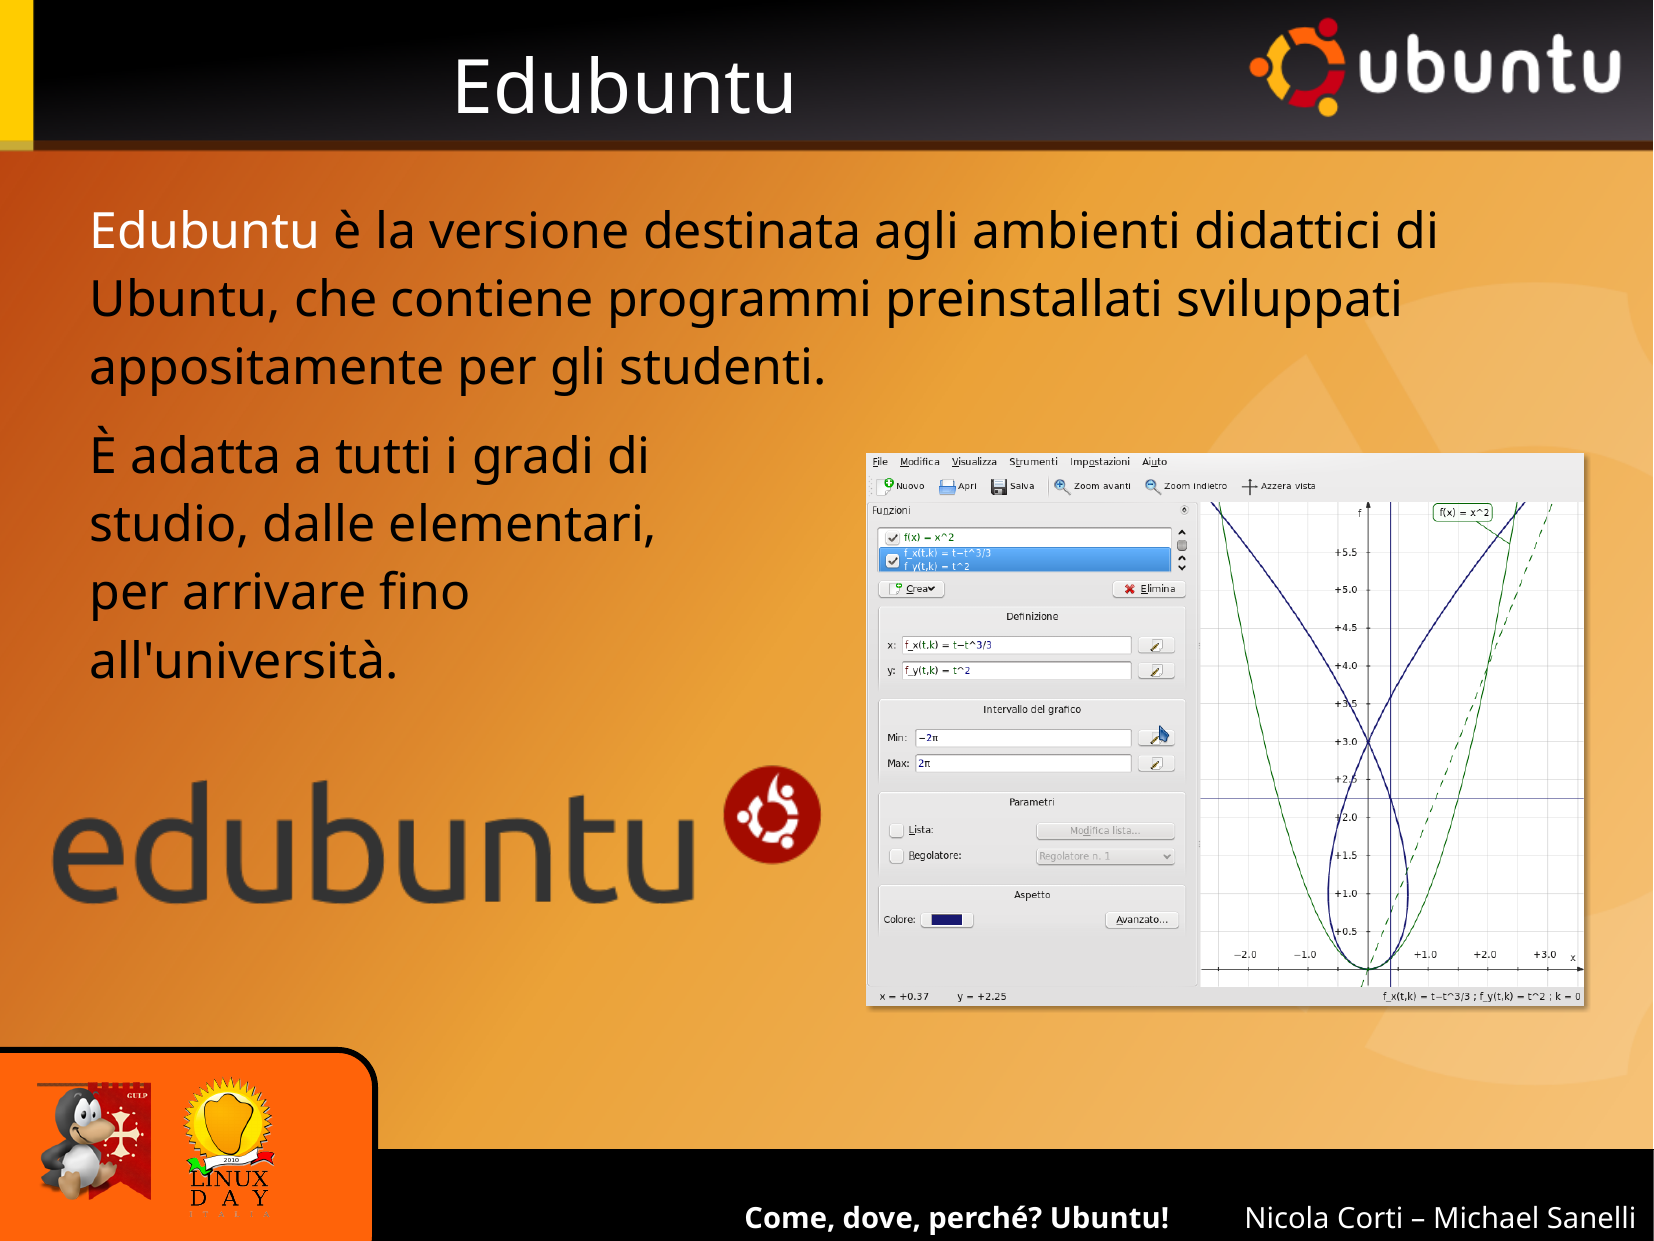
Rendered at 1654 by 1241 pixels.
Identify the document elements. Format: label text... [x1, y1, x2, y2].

picture [0, 0, 1653, 1149]
picture [37, 1082, 151, 1200]
text_box È adatta a tutti i gradi di studio, dalle elementari, per arrivare fino all'università. [75, 412, 751, 596]
picture [183, 1076, 275, 1217]
text_box Edubuntu è la versione destinata agli ambienti didattici di Ubuntu, che contiene programmi preinstallati sviluppati appositamente per gli studenti. [75, 187, 1576, 371]
title Edubuntu [49, 25, 1201, 143]
